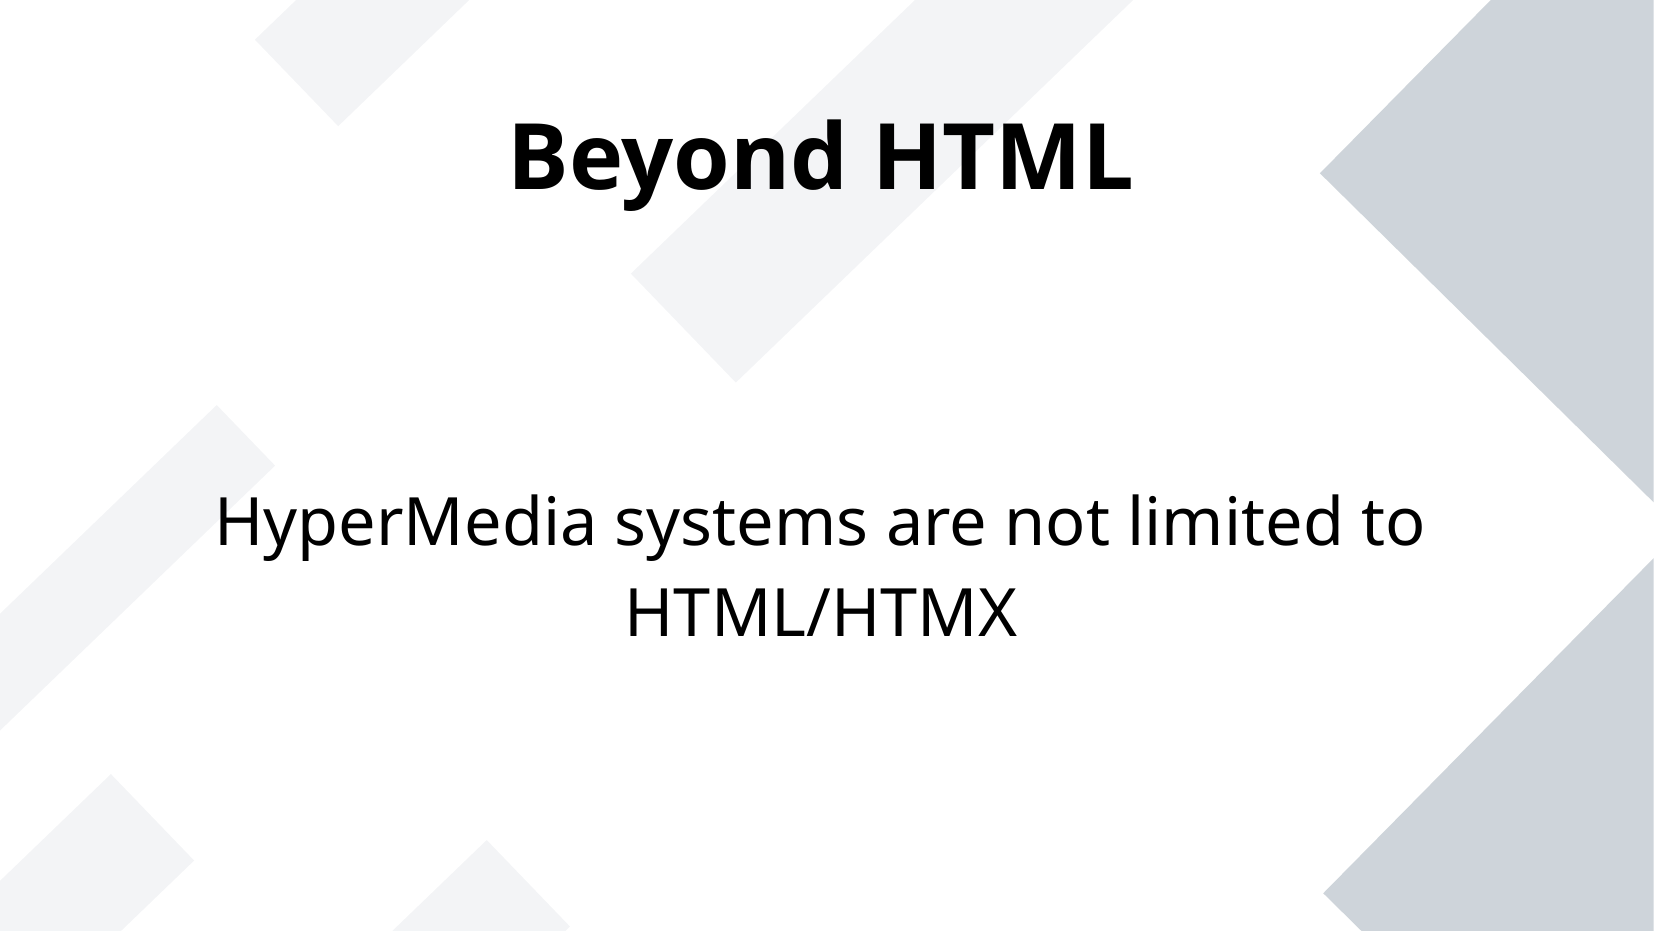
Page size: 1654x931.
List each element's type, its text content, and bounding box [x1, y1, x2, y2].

title Beyond HTML [76, 76, 1565, 233]
subtitle HyperMedia systems are not limited to HTML/HTMX [76, 295, 1565, 835]
